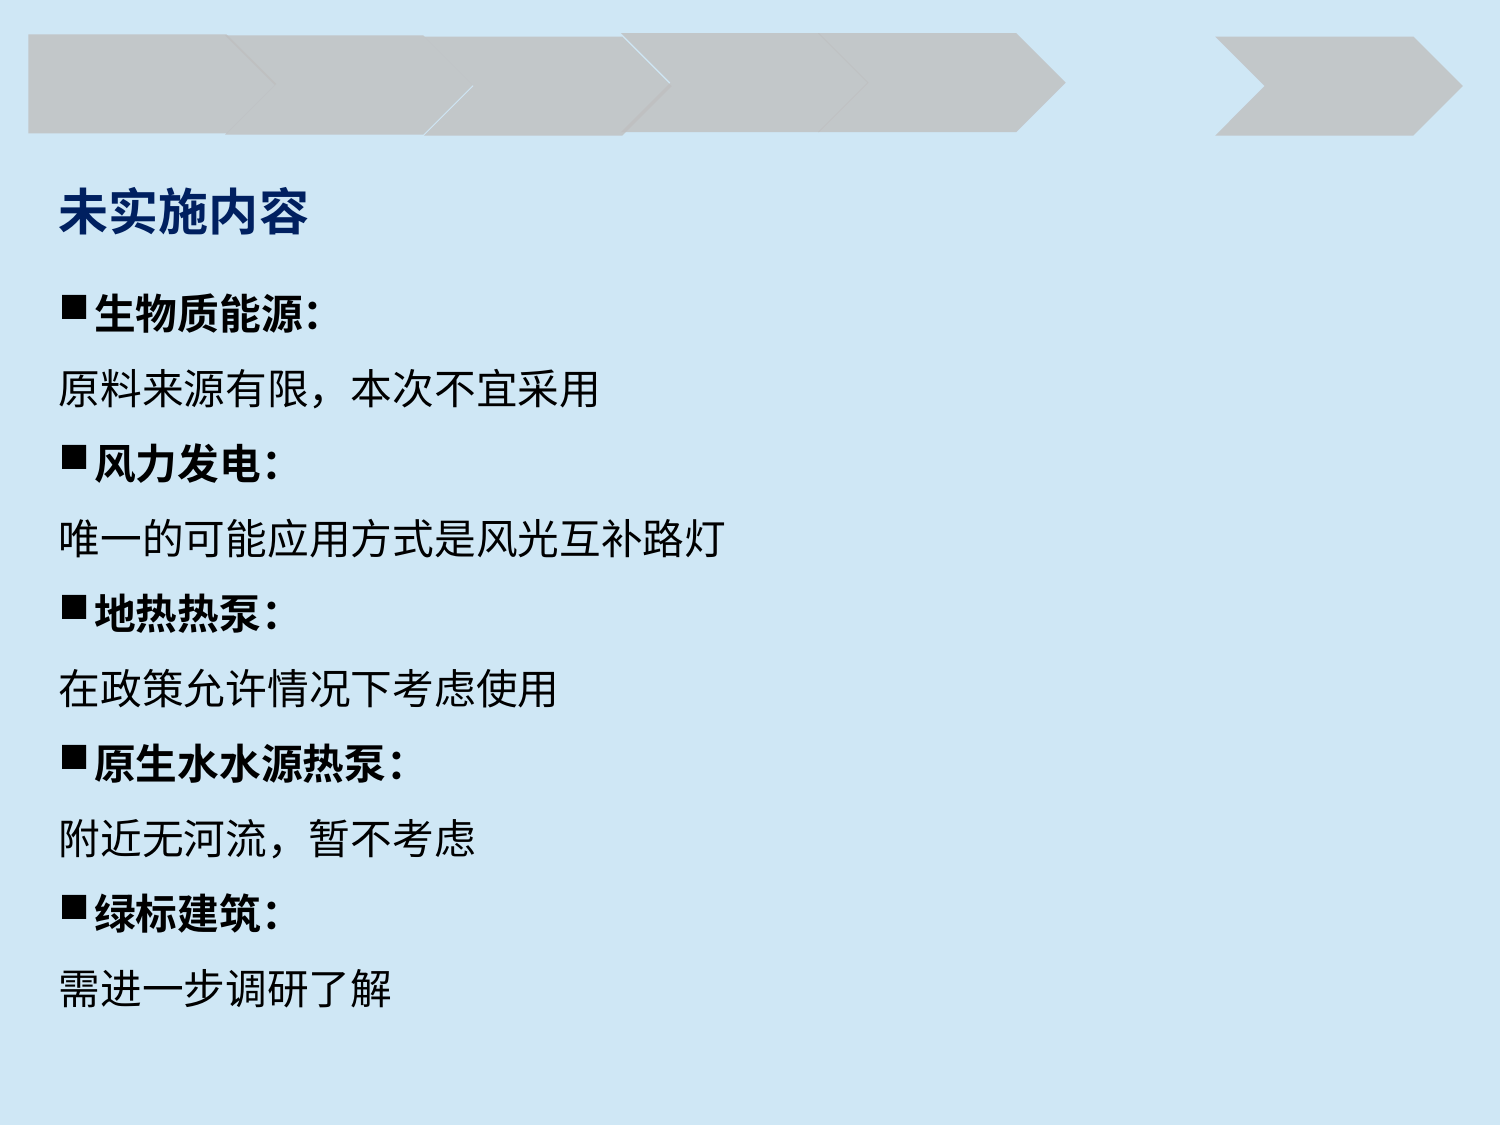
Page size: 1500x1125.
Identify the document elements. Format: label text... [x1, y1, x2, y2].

text_box [1215, 36, 1463, 136]
text_box [28, 33, 1066, 136]
text_box 生物质能源： 原料来源有限，本次不宜采用 风力发电： 唯一的可能应用方式是风光互补路灯 地热热泵： 在政策允许情况下考虑使用 原生水水源热泵： 附近无河流，暂不考虑 绿标建筑： 需进一步调研了解 [43, 255, 1394, 1021]
text_box 未实施内容 [44, 172, 324, 248]
